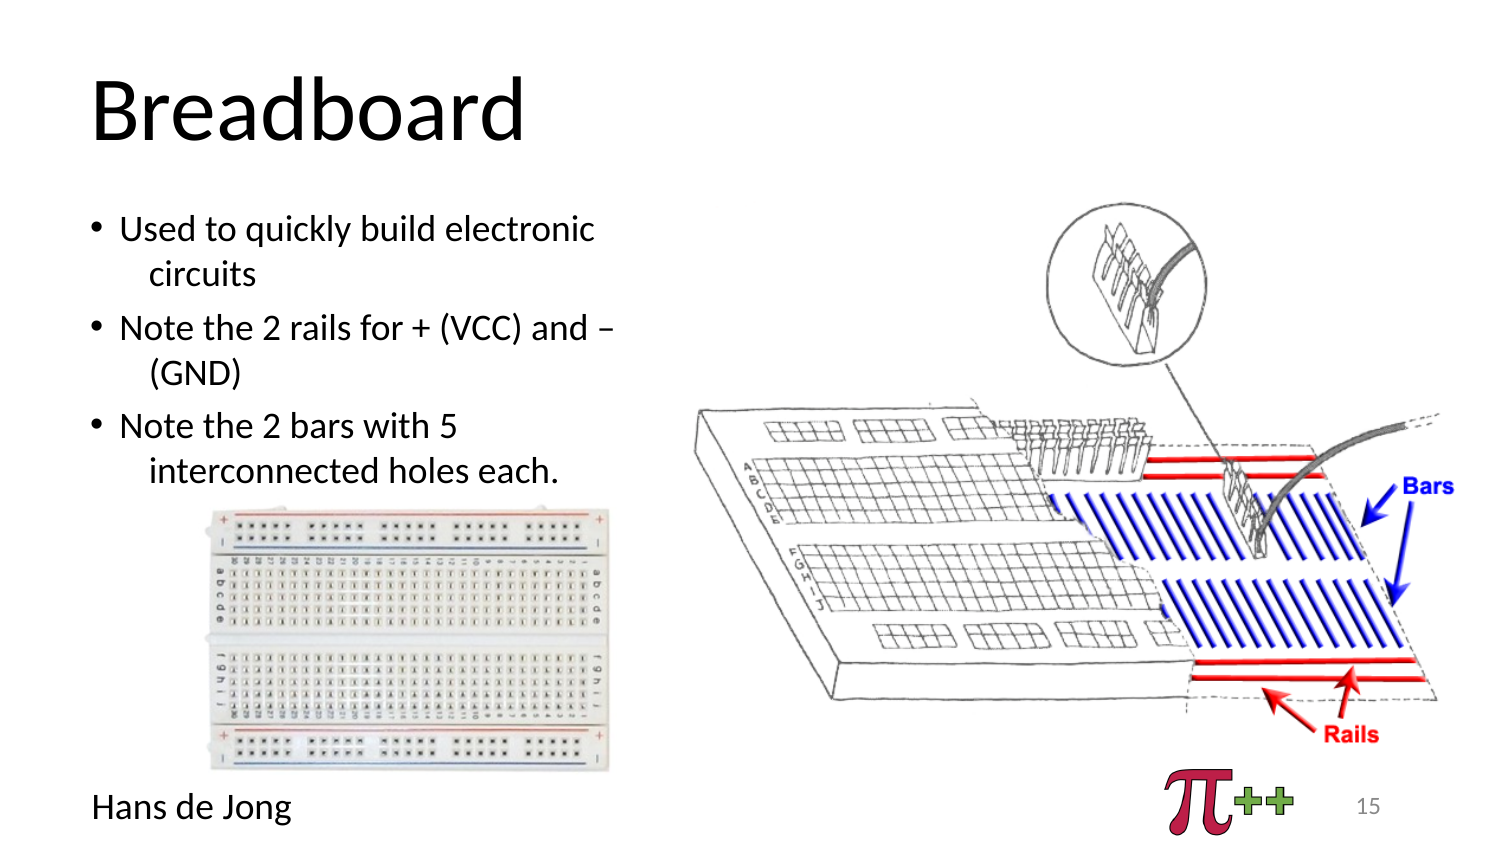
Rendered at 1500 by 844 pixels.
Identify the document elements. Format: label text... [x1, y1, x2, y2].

list Used to quickly build electronic circuits Note the 2 rails for + (VCC) and – (GND) Note the 2 bars with 5 interconnected holes each. [75, 196, 690, 647]
picture [690, 184, 1482, 765]
title Breadboard [75, 33, 1426, 175]
picture [194, 492, 617, 777]
text_box 15 [1340, 782, 1426, 827]
